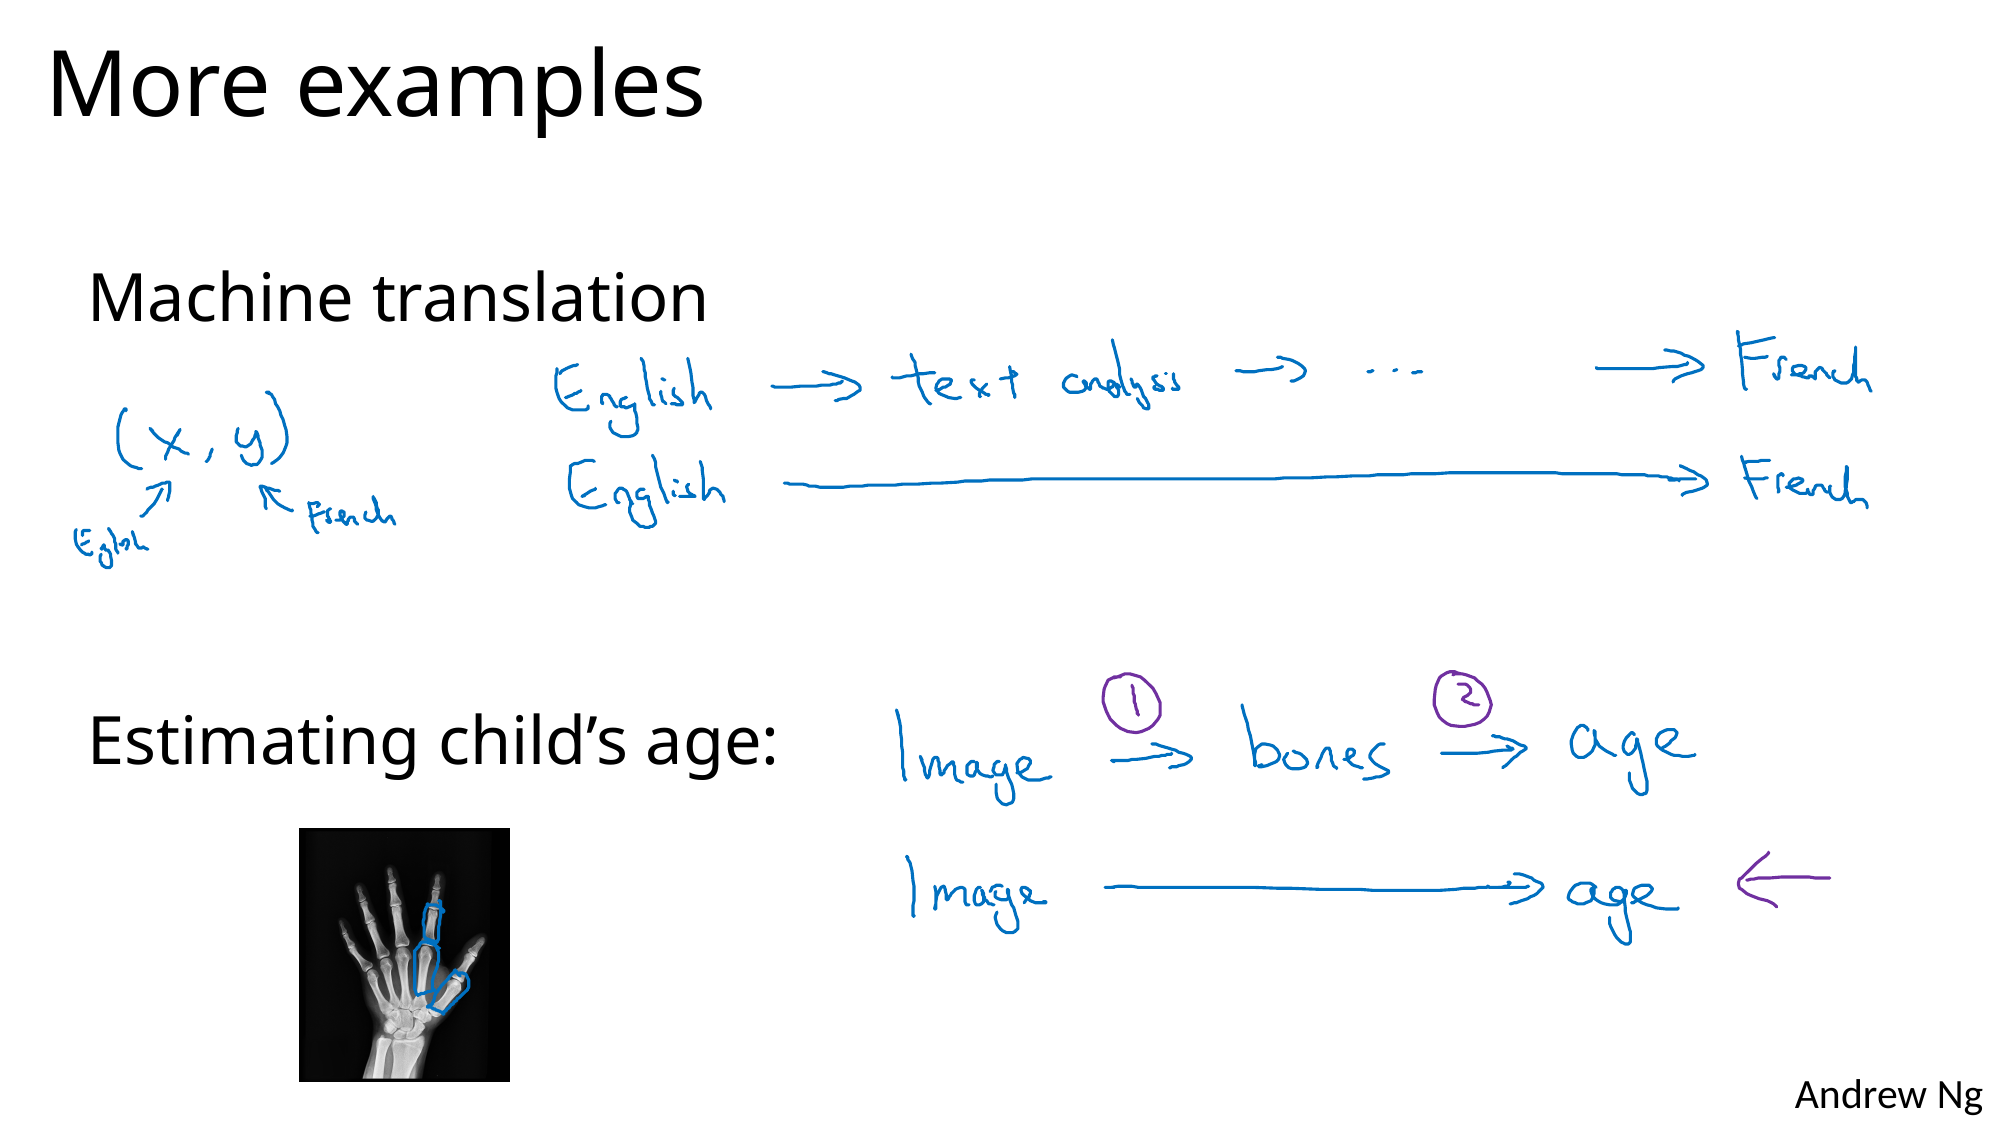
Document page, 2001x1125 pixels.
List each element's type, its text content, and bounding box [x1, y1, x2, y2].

title More examples [30, 29, 2000, 248]
picture [71, 328, 1874, 1082]
text_box Machine translation [72, 247, 737, 328]
